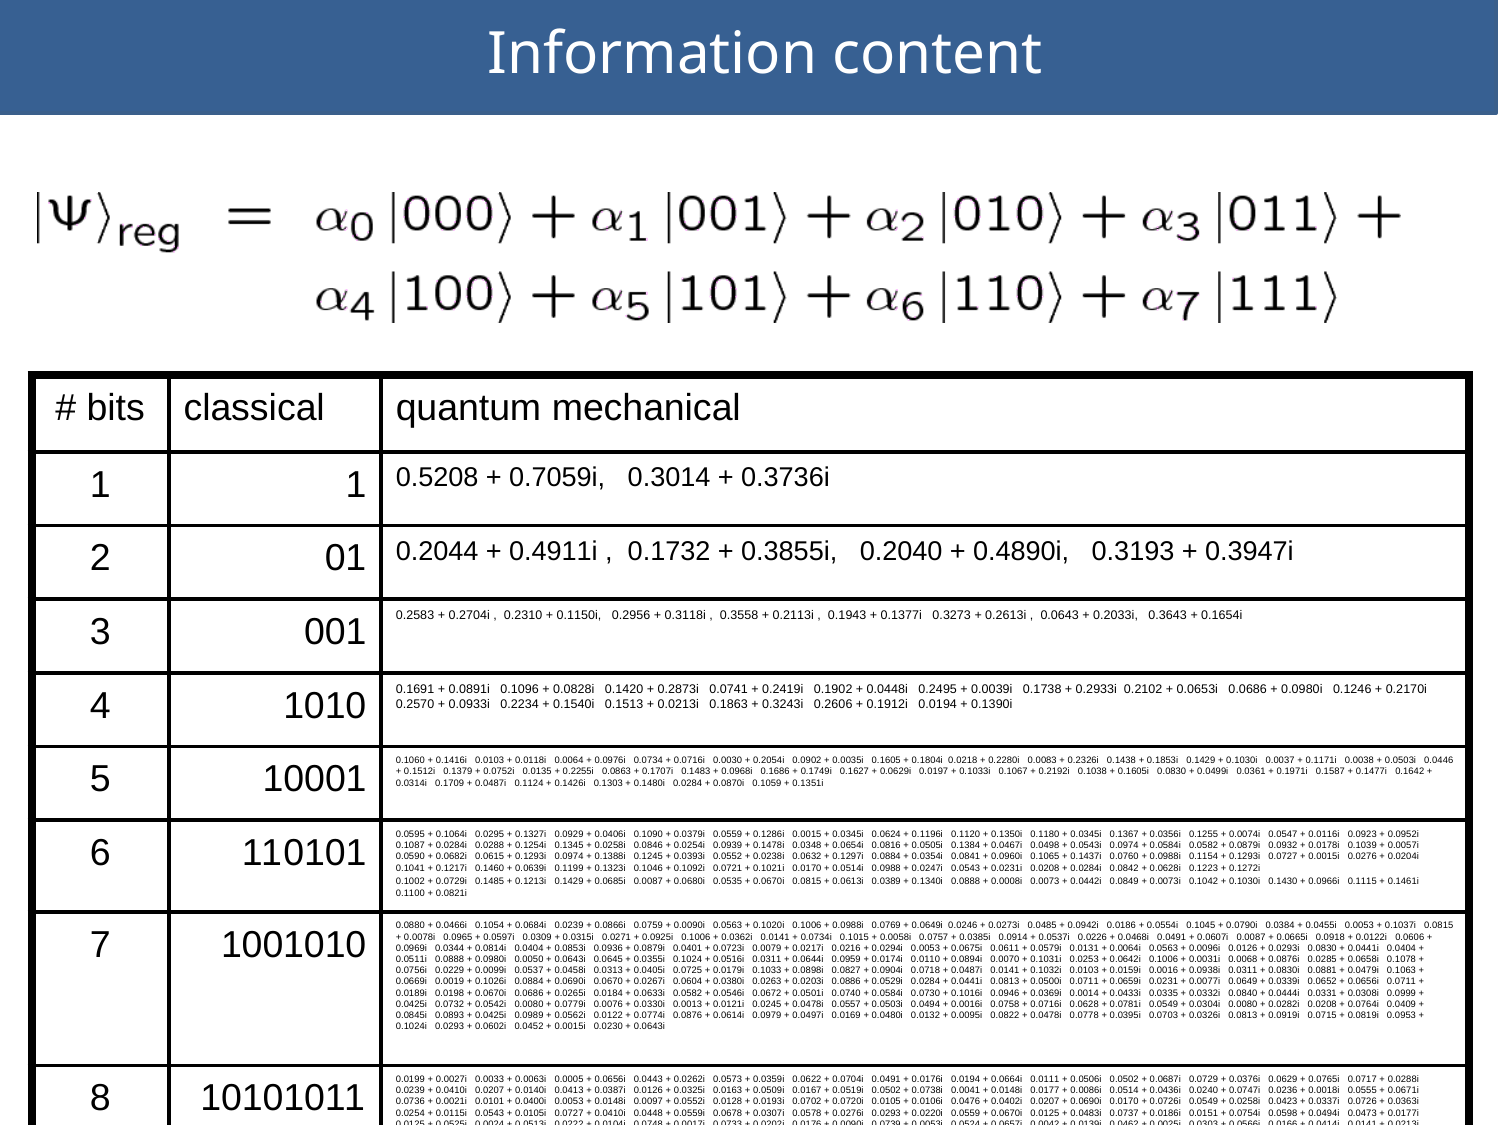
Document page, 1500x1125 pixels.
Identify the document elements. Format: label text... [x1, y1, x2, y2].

table_cell 110101 [171, 822, 379, 910]
picture [37, 192, 1401, 323]
table_cell 1010 [171, 675, 379, 745]
table_cell 4 [36, 675, 167, 745]
table_cell 1001010 [171, 914, 379, 1064]
table_cell 001 [171, 601, 379, 671]
table_cell 6 [36, 822, 167, 910]
table_header # bits [36, 379, 167, 450]
table_cell 0.0880 + 0.0466i 0.1054 + 0.0684i 0.0239 + 0.0866i 0.0759 + 0.0090i 0.0563 + 0.1020i 0.1006 + 0.0988i 0.0769 + 0.0649i 0.0246 + 0.0273i 0.0485 + 0.0942i 0.0186 + 0.0554i 0.1045 + 0.0790i 0.0384 + 0.0455i 0.0053 + 0.1037i 0.0815 + 0.0078i 0.0965 + 0.0597i 0.0309 + 0.0315i 0.0271 + 0.0925i 0.1006 + 0.0362i 0.0141 + 0.0734i 0.1015 + 0.0058i 0.0757 + 0.0385i 0.0914 + 0.0537i 0.0226 + 0.0468i 0.0491 + 0.0607i 0.0087 + 0.0665i 0.0918 + 0.0122i 0.0606 + 0.0969i 0.0344 + 0.0814i 0.0404 + 0.0853i 0.0936 + 0.0879i 0.0401 + 0.0723i 0.0079 + 0.0217i 0.0216 + 0.0294i 0.0053 + 0.0675i 0.0611 + 0.0579i 0.0131 + 0.0064i 0.0563 + 0.0096i 0.0126 + 0.0293i 0.0830 + 0.0441i 0.0404 + 0.0511i 0.0888 + 0.0980i 0.0050 + 0.0643i 0.0645 + 0.0355i 0.1024 + 0.0516i 0.0311 + 0.0644i 0.0959 + 0.0174i 0.0110 + 0.0894i 0.0070 + 0.1031i 0.0253 + 0.0642i 0.1006 + 0.0031i 0.0068 + 0.0876i 0.0285 + 0.0658i 0.1078 + 0.0756i 0.0229 + 0.0099i 0.0537 + 0.0458i 0.0313 + 0.0405i 0.0725 + 0.0179i 0.1033 + 0.0898i 0.0827 + 0.0904i 0.0718 + 0.0487i 0.0141 + 0.1032i 0.0103 + 0.0159i 0.0016 + 0.0938i 0.0311 + 0.0830i 0.0881 + 0.0479i 0.1063 + 0.0669i 0.0019 + 0.1026i 0.0884 + 0.0690i 0.0670 + 0.0267i 0.0604 + 0.0380i 0.0263 + 0.0203i 0.0886 + 0.0529i 0.0284 + 0.0441i 0.0813 + 0.0500i 0.0711 + 0.0659i 0.0231 + 0.0077i 0.0649 + 0.0339i 0.0652 + 0.0656i 0.0711 + 0.0189i 0.0198 + 0.0670i 0.0686 + 0.0265i 0.0184 + 0.0633i 0.0582 + 0.0546i 0.0672 + 0.0501i 0.0740 + 0.0584i 0.0730 + 0.1016i 0.0946 + 0.0369i 0.0014 + 0.0433i 0.0335 + 0.0332i 0.0840 + 0.0444i 0.0331 + 0.0308i 0.0999 + 0.0425i 0.0732 + 0.0542i 0.0080 + 0.0779i 0.0076 + 0.0330i 0.0013 + 0.0121i 0.0245 + 0.0478i 0.0557 + 0.0503i 0.0494 + 0.0016i 0.0758 + 0.0716i 0.0628 + 0.0781i 0.0549 + 0.0304i 0.0080 + 0.0282i 0.0208 + 0.0764i 0.0409 + 0.0845i 0.0893 + 0.0425i 0.0989 + 0.0562i 0.0122 + 0.0774i 0.0876 + 0.0614i 0.0979 + 0.0497i 0.0169 + 0.0480i 0.0132 + 0.0095i 0.0822 + 0.0478i 0.0778 + 0.0395i 0.0703 + 0.0326i 0.0813 + 0.0919i 0.0715 + 0.0819i 0.0953 + 0.1024i 0.0293 + 0.0602i 0.0452 + 0.0015i 0.0230 + 0.0643i [383, 914, 1465, 1064]
table_cell 5 [36, 748, 167, 818]
text_box Information content [434, 17, 1095, 116]
table_header classical [171, 379, 379, 450]
table_cell 0.2583 + 0.2704i , 0.2310 + 0.1150i, 0.2956 + 0.3118i , 0.3558 + 0.2113i , 0.1943 + 0.1377i 0.3273 + 0.2613i , 0.0643 + 0.2033i, 0.3643 + 0.1654i [383, 601, 1465, 671]
table_header quantum mechanical [383, 379, 1465, 450]
table_cell 0.1691 + 0.0891i 0.1096 + 0.0828i 0.1420 + 0.2873i 0.0741 + 0.2419i 0.1902 + 0.0448i 0.2495 + 0.0039i 0.1738 + 0.2933i 0.2102 + 0.0653i 0.0686 + 0.0980i 0.1246 + 0.2170i 0.2570 + 0.0933i 0.2234 + 0.1540i 0.1513 + 0.0213i 0.1863 + 0.3243i 0.2606 + 0.1912i 0.0194 + 0.1390i [383, 675, 1465, 745]
table_cell 2 [36, 527, 167, 597]
table_cell 8 [36, 1067, 167, 1125]
table_cell 01 [171, 527, 379, 597]
table_cell 1 [36, 454, 167, 524]
table_cell 3 [36, 601, 167, 671]
table_cell 10001 [171, 748, 379, 818]
table_cell 7 [36, 914, 167, 1064]
table_cell 0.0595 + 0.1064i 0.0295 + 0.1327i 0.0929 + 0.0406i 0.1090 + 0.0379i 0.0559 + 0.1286i 0.0015 + 0.0345i 0.0624 + 0.1196i 0.1120 + 0.1350i 0.1180 + 0.0345i 0.1367 + 0.0356i 0.1255 + 0.0074i 0.0547 + 0.0116i 0.0923 + 0.0952i 0.1087 + 0.0284i 0.0288 + 0.1254i 0.1345 + 0.0258i 0.0846 + 0.0254i 0.0939 + 0.1478i 0.0348 + 0.0654i 0.0816 + 0.0505i 0.1384 + 0.0467i 0.0498 + 0.0543i 0.0974 + 0.0584i 0.0582 + 0.0879i 0.0932 + 0.0178i 0.1039 + 0.0057i 0.0590 + 0.0682i 0.0615 + 0.1293i 0.0974 + 0.1388i 0.1245 + 0.0393i 0.0552 + 0.0238i 0.0632 + 0.1297i 0.0884 + 0.0354i 0.0841 + 0.0960i 0.1065 + 0.1437i 0.0760 + 0.0988i 0.1154 + 0.1293i 0.0727 + 0.0015i 0.0276 + 0.0204i 0.1041 + 0.1217i 0.1460 + 0.0639i 0.1199 + 0.1323i 0.1046 + 0.1092i 0.0721 + 0.1021i 0.0170 + 0.0514i 0.0988 + 0.0247i 0.0543 + 0.0231i 0.0208 + 0.0284i 0.0842 + 0.0628i 0.1223 + 0.1272i 0.1002 + 0.0729i 0.1485 + 0.1213i 0.1429 + 0.0685i 0.0087 + 0.0680i 0.0535 + 0.0670i 0.0815 + 0.0613i 0.0389 + 0.1340i 0.0888 + 0.0008i 0.0073 + 0.0442i 0.0849 + 0.0073i 0.1042 + 0.1030i 0.1430 + 0.0966i 0.1115 + 0.1461i 0.1100 + 0.0821i [383, 822, 1465, 910]
table_cell 1 [171, 454, 379, 524]
table_cell 0.5208 + 0.7059i, 0.3014 + 0.3736i [383, 454, 1465, 524]
table_cell 10101011 [171, 1067, 379, 1125]
table_cell 0.1060 + 0.1416i 0.0103 + 0.0118i 0.0064 + 0.0976i 0.0734 + 0.0716i 0.0030 + 0.2054i 0.0902 + 0.0035i 0.1605 + 0.1804i 0.0218 + 0.2280i 0.0083 + 0.2326i 0.1438 + 0.1853i 0.1429 + 0.1030i 0.0037 + 0.1171i 0.0038 + 0.0503i 0.0446 + 0.1512i 0.1379 + 0.0752i 0.0135 + 0.2255i 0.0863 + 0.1707i 0.1483 + 0.0968i 0.1686 + 0.1749i 0.1627 + 0.0629i 0.0197 + 0.1033i 0.1067 + 0.2192i 0.1038 + 0.1605i 0.0830 + 0.0499i 0.0361 + 0.1971i 0.1587 + 0.1477i 0.1642 + 0.0314i 0.1709 + 0.0487i 0.1124 + 0.1426i 0.1303 + 0.1480i 0.0284 + 0.0870i 0.1059 + 0.1351i [383, 748, 1465, 818]
table_cell 0.2044 + 0.4911i , 0.1732 + 0.3855i, 0.2040 + 0.4890i, 0.3193 + 0.3947i [383, 527, 1465, 597]
